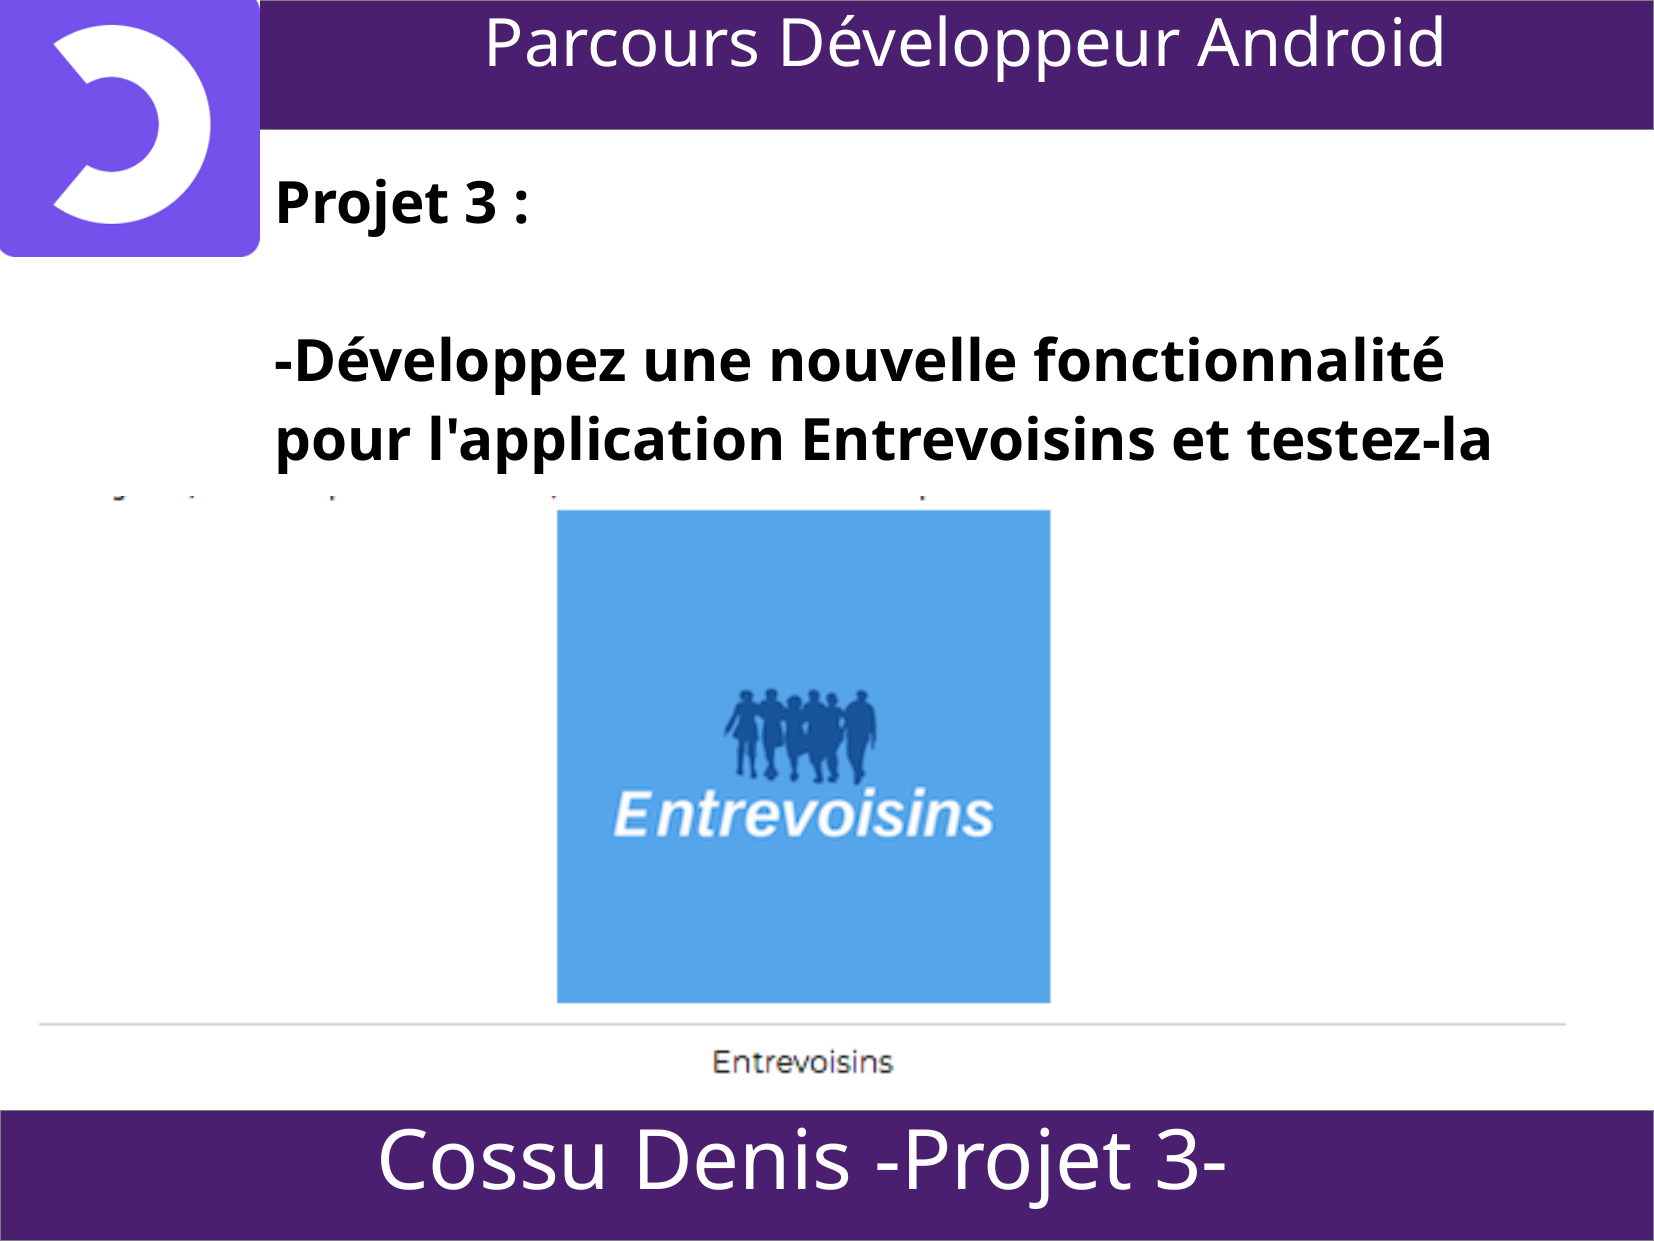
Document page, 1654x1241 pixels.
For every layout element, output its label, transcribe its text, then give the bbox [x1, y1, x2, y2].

text_box Projet 3 : -Développez une nouvelle fonctionnalité pour l'application Entrevoisins et testez-la [259, 153, 1583, 496]
picture [0, 0, 260, 257]
picture [0, 496, 1654, 1106]
